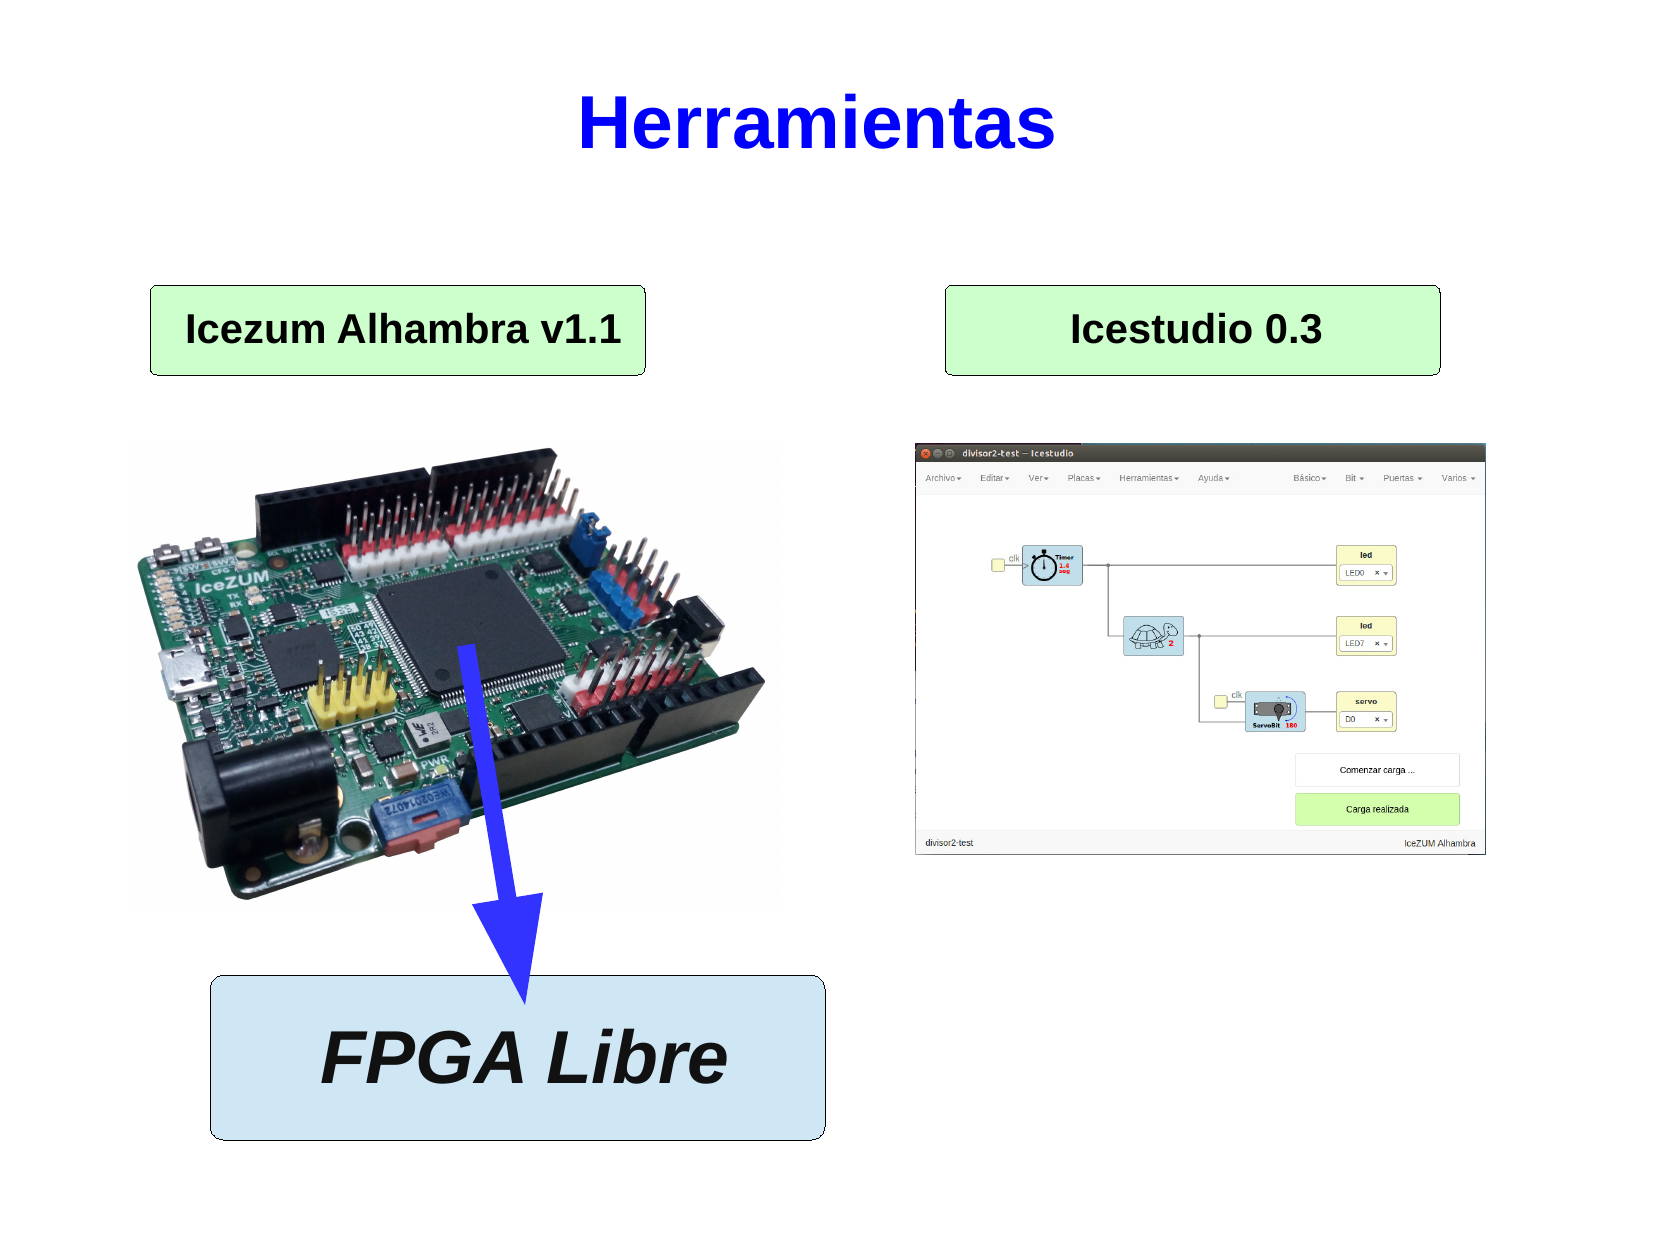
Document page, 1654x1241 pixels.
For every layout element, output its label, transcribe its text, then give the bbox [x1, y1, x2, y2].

picture [130, 440, 781, 916]
text_box Icestudio 0.3 [1020, 298, 1351, 376]
text_box FPGA Libre [225, 1005, 826, 1111]
picture [915, 443, 1486, 856]
text_box [526, 975, 826, 1005]
text_box [150, 285, 646, 298]
text_box Herramientas [90, 73, 1546, 211]
text_box [945, 285, 1441, 376]
text_box [210, 975, 826, 1141]
text_box Icezum Alhambra v1.1 [135, 298, 661, 376]
